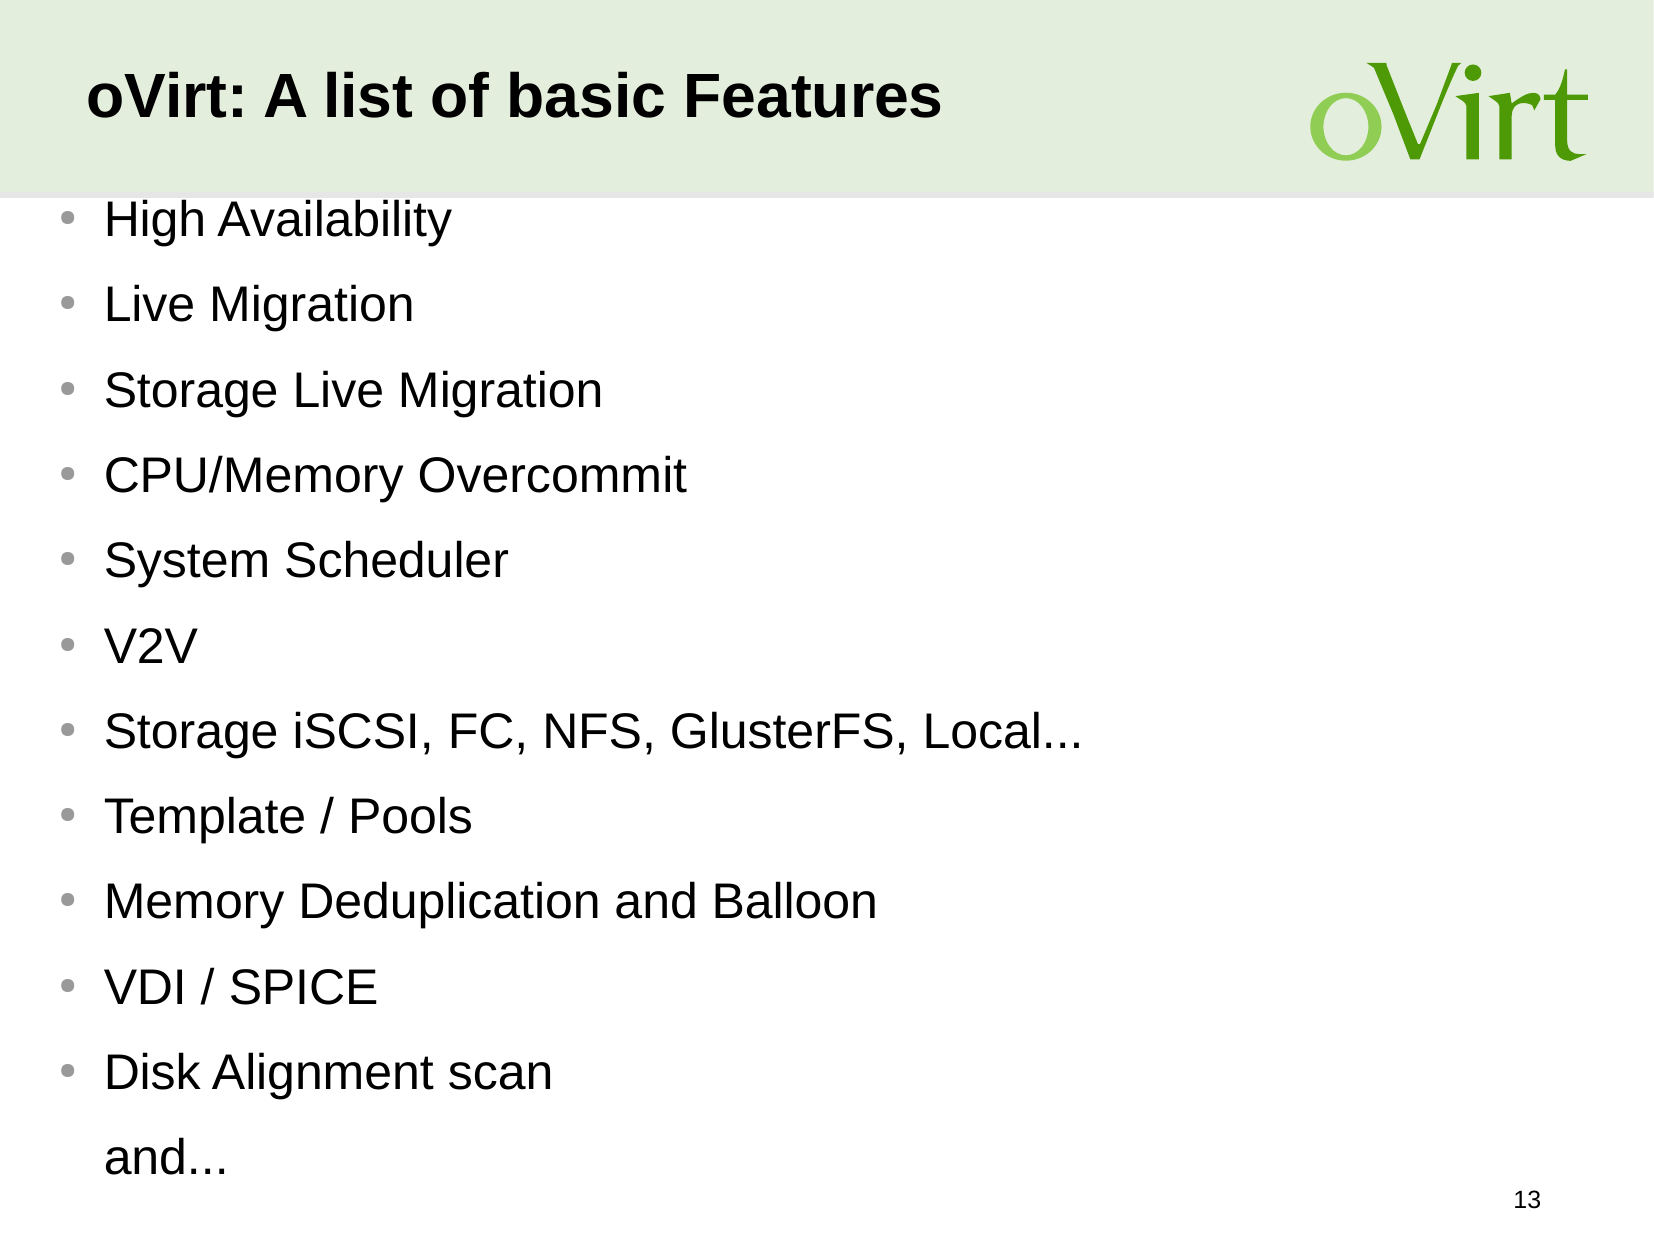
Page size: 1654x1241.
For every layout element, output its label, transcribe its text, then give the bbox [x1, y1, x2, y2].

title oVirt: A list of basic Features [86, 36, 1307, 191]
list High Availability Live Migration Storage Live Migration CPU/Memory Overcommit System Scheduler V2V Storage iSCSI, FC, NFS, GlusterFS, Local... Template / Pools Memory Deduplication and Balloon VDI / SPICE Disk Alignment scan and... [43, 191, 1551, 1186]
